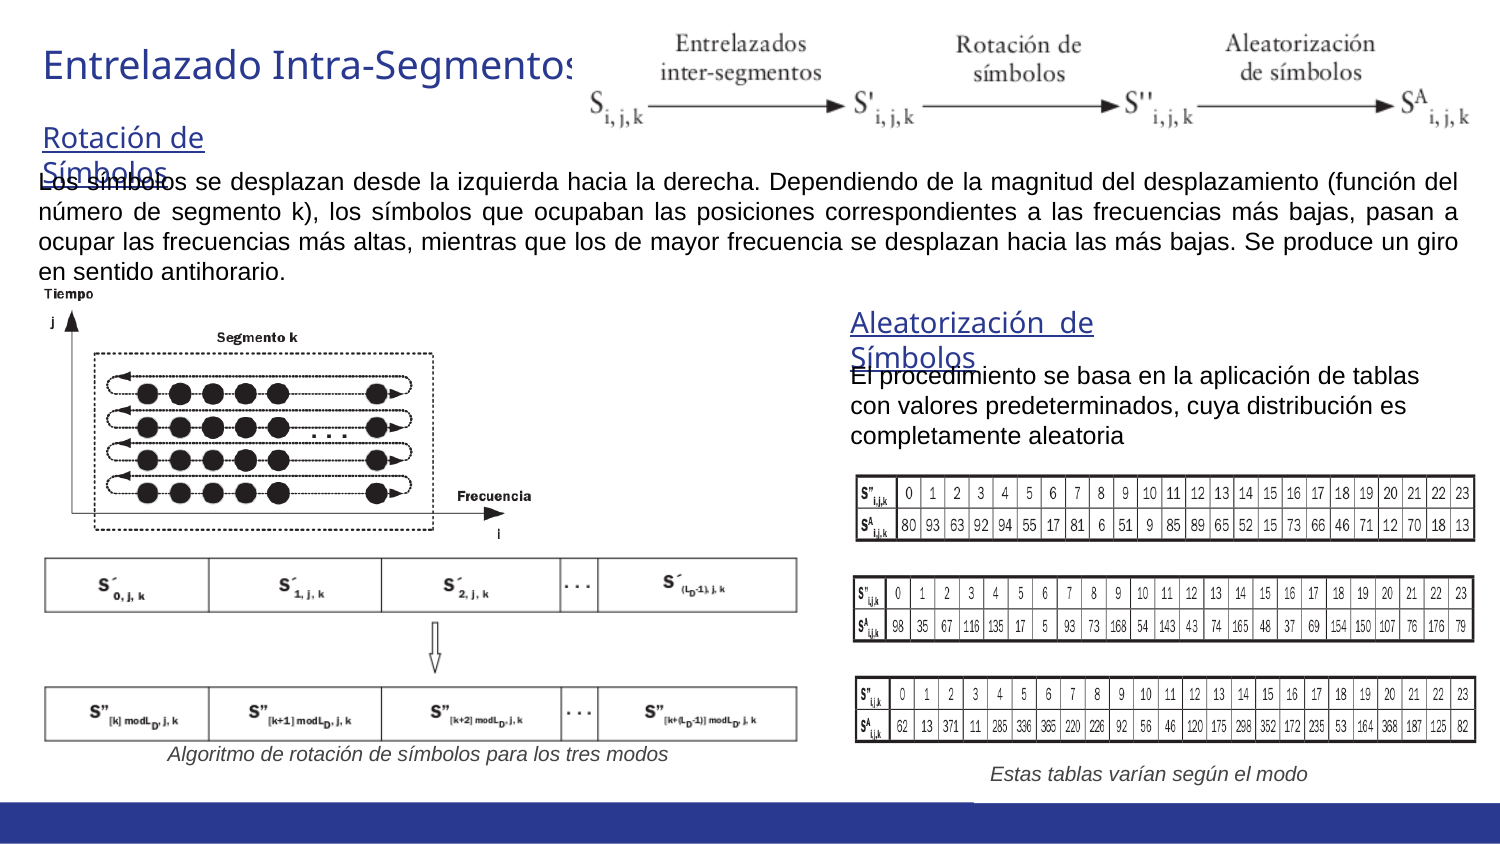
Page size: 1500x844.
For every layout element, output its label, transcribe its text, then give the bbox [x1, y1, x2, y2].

text_box [973, 615, 1500, 804]
picture [849, 570, 1481, 651]
picture [851, 469, 1480, 550]
text_box Estas tablas varían según el modo [975, 745, 1327, 784]
title Entrelazado Intra-Segmentos [27, 24, 572, 105]
picture [572, 24, 1481, 143]
picture [852, 671, 1479, 748]
text_box El procedimiento se basa en la aplicación de tablas con valores predeterminados, cuya distribución es completamente aleatoria [835, 344, 1467, 463]
text_box Los símbolos se desplazan desde la izquierda hacia la derecha. Dependiendo de la magnitud del desplazamiento (función del número de segmento k), los símbolos que ocupaban las posiciones correspondientes a las frecuencias más bajas, pasan a ocupar las frecuencias más altas, mientras que los de mayor frecuencia se desplazan hacia las más bajas. Se produce un giro en sentido antihorario. [23, 150, 1477, 299]
picture [39, 280, 804, 746]
title Aleatorización de Símbolos [835, 289, 1240, 344]
title Rotación de Símbolos [27, 104, 346, 150]
text_box Algoritmo de rotación de símbolos para los tres modos [152, 725, 691, 784]
